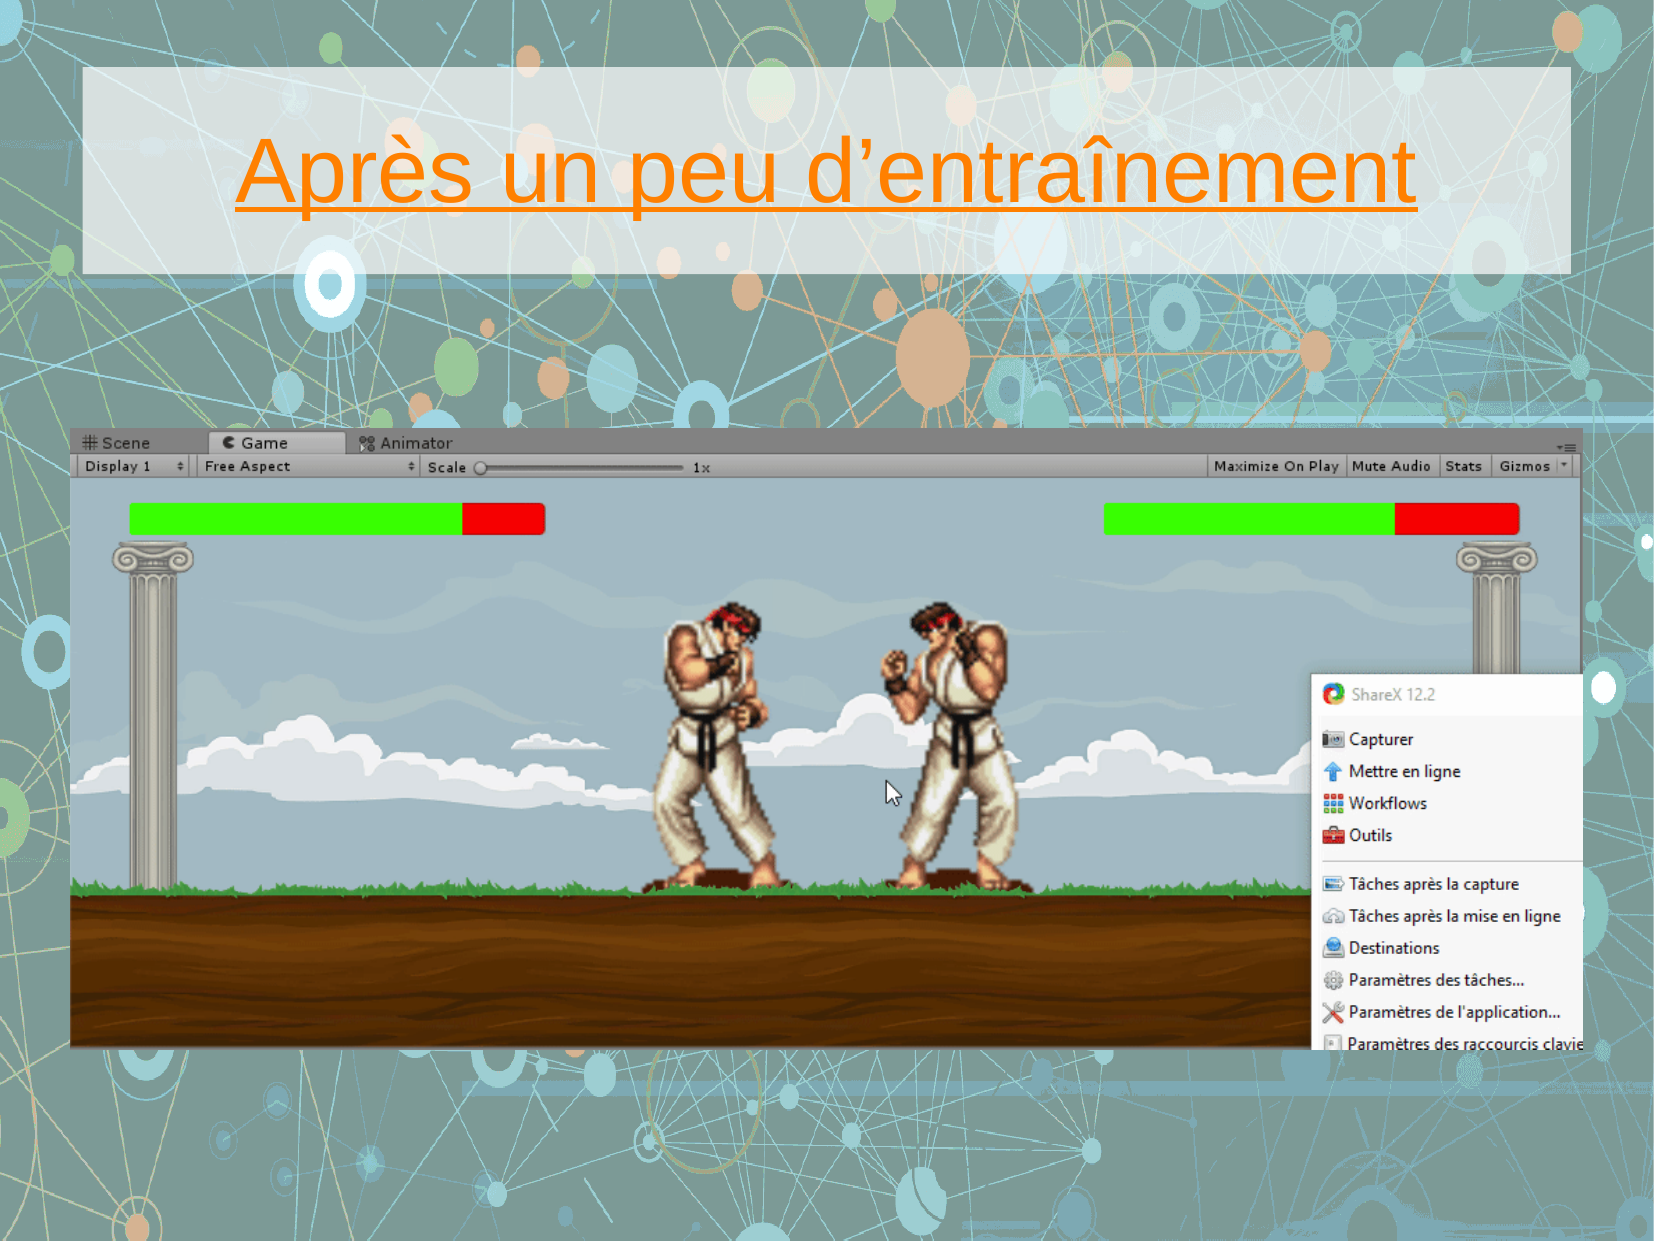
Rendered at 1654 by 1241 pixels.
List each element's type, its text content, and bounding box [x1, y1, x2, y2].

title Après un peu d’entraînement [82, 67, 1571, 275]
picture [0, 0, 1654, 1241]
